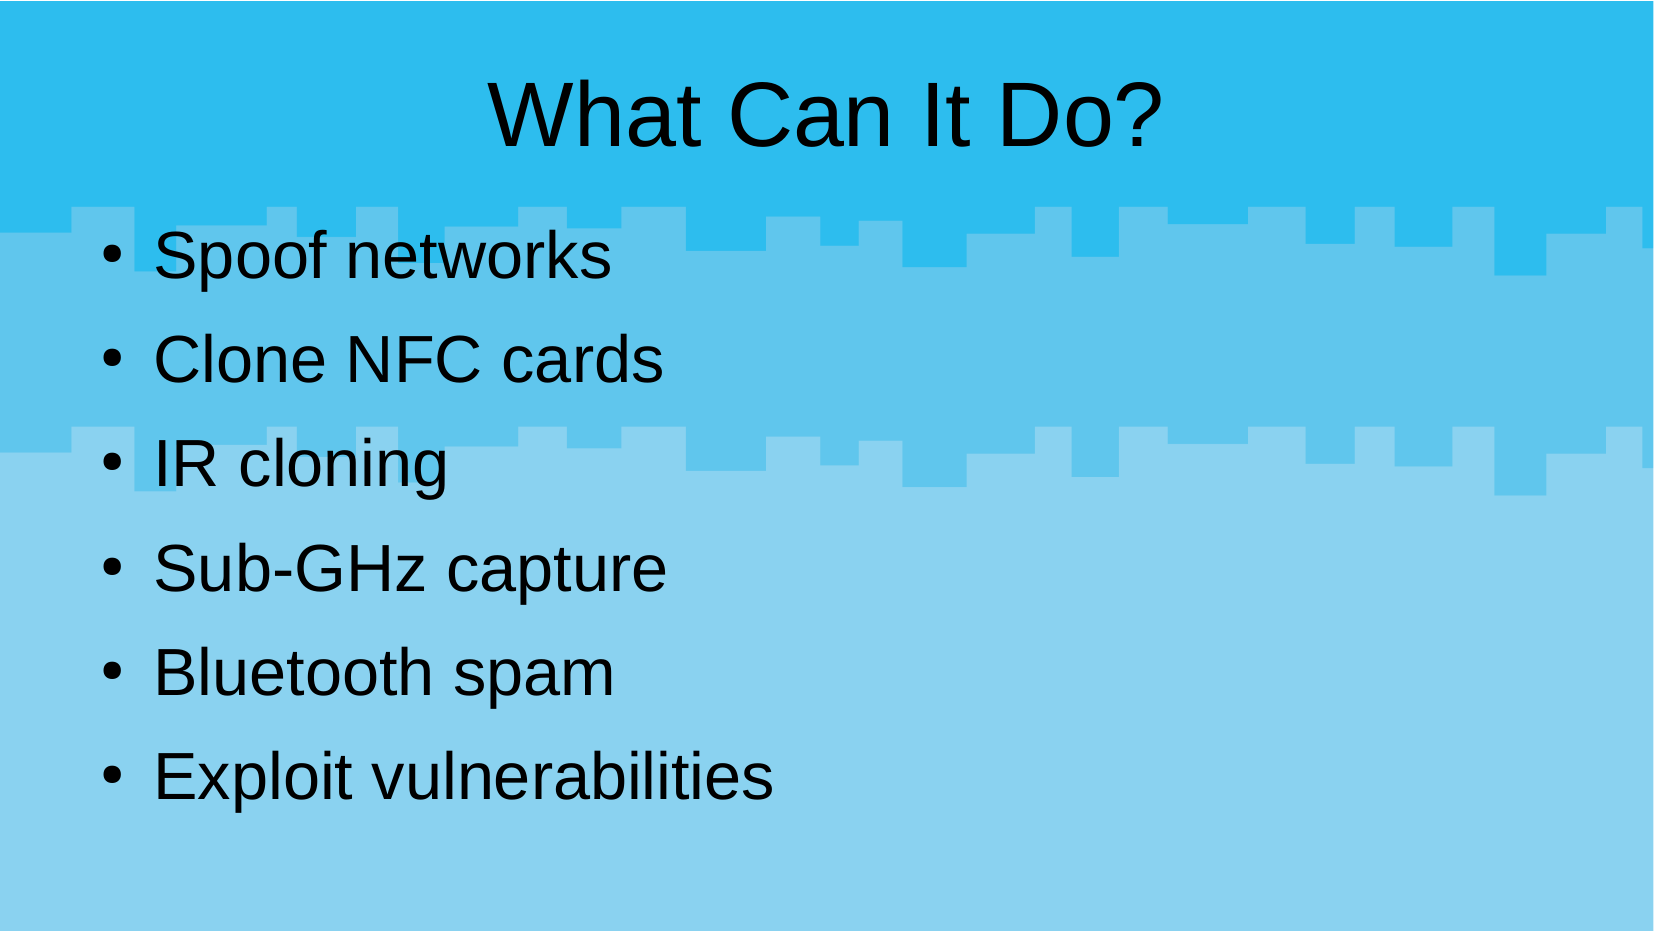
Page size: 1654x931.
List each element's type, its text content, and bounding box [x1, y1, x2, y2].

picture [0, 1, 1654, 931]
title What Can It Do? [82, 37, 1571, 193]
list Spoof networks Clone NFC cards IR cloning Sub-GHz capture Bluetooth spam Exploit vulnerabilities [82, 217, 1571, 886]
